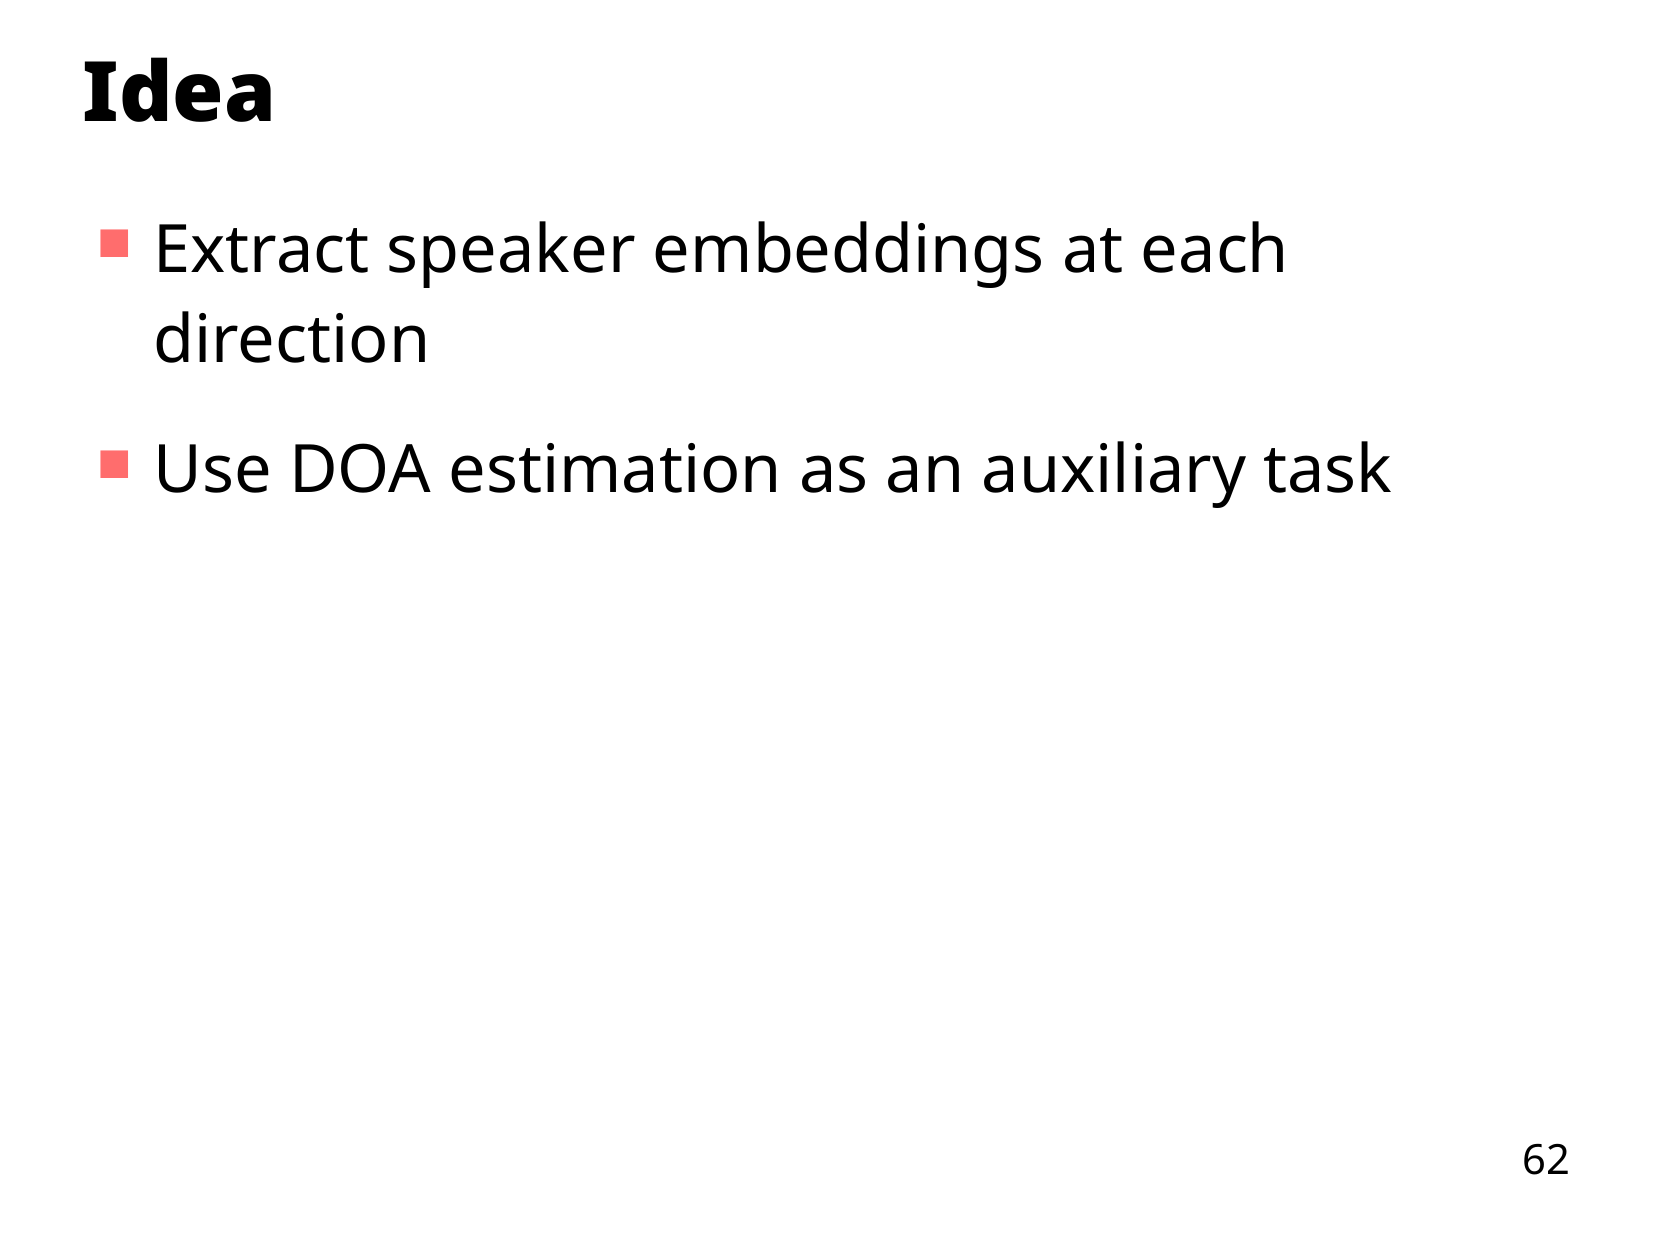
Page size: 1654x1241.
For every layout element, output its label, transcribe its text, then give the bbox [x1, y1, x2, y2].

title Idea [82, 37, 1571, 143]
list Extract speaker embeddings at each direction Use DOA estimation as an auxiliary task [82, 200, 1571, 1111]
